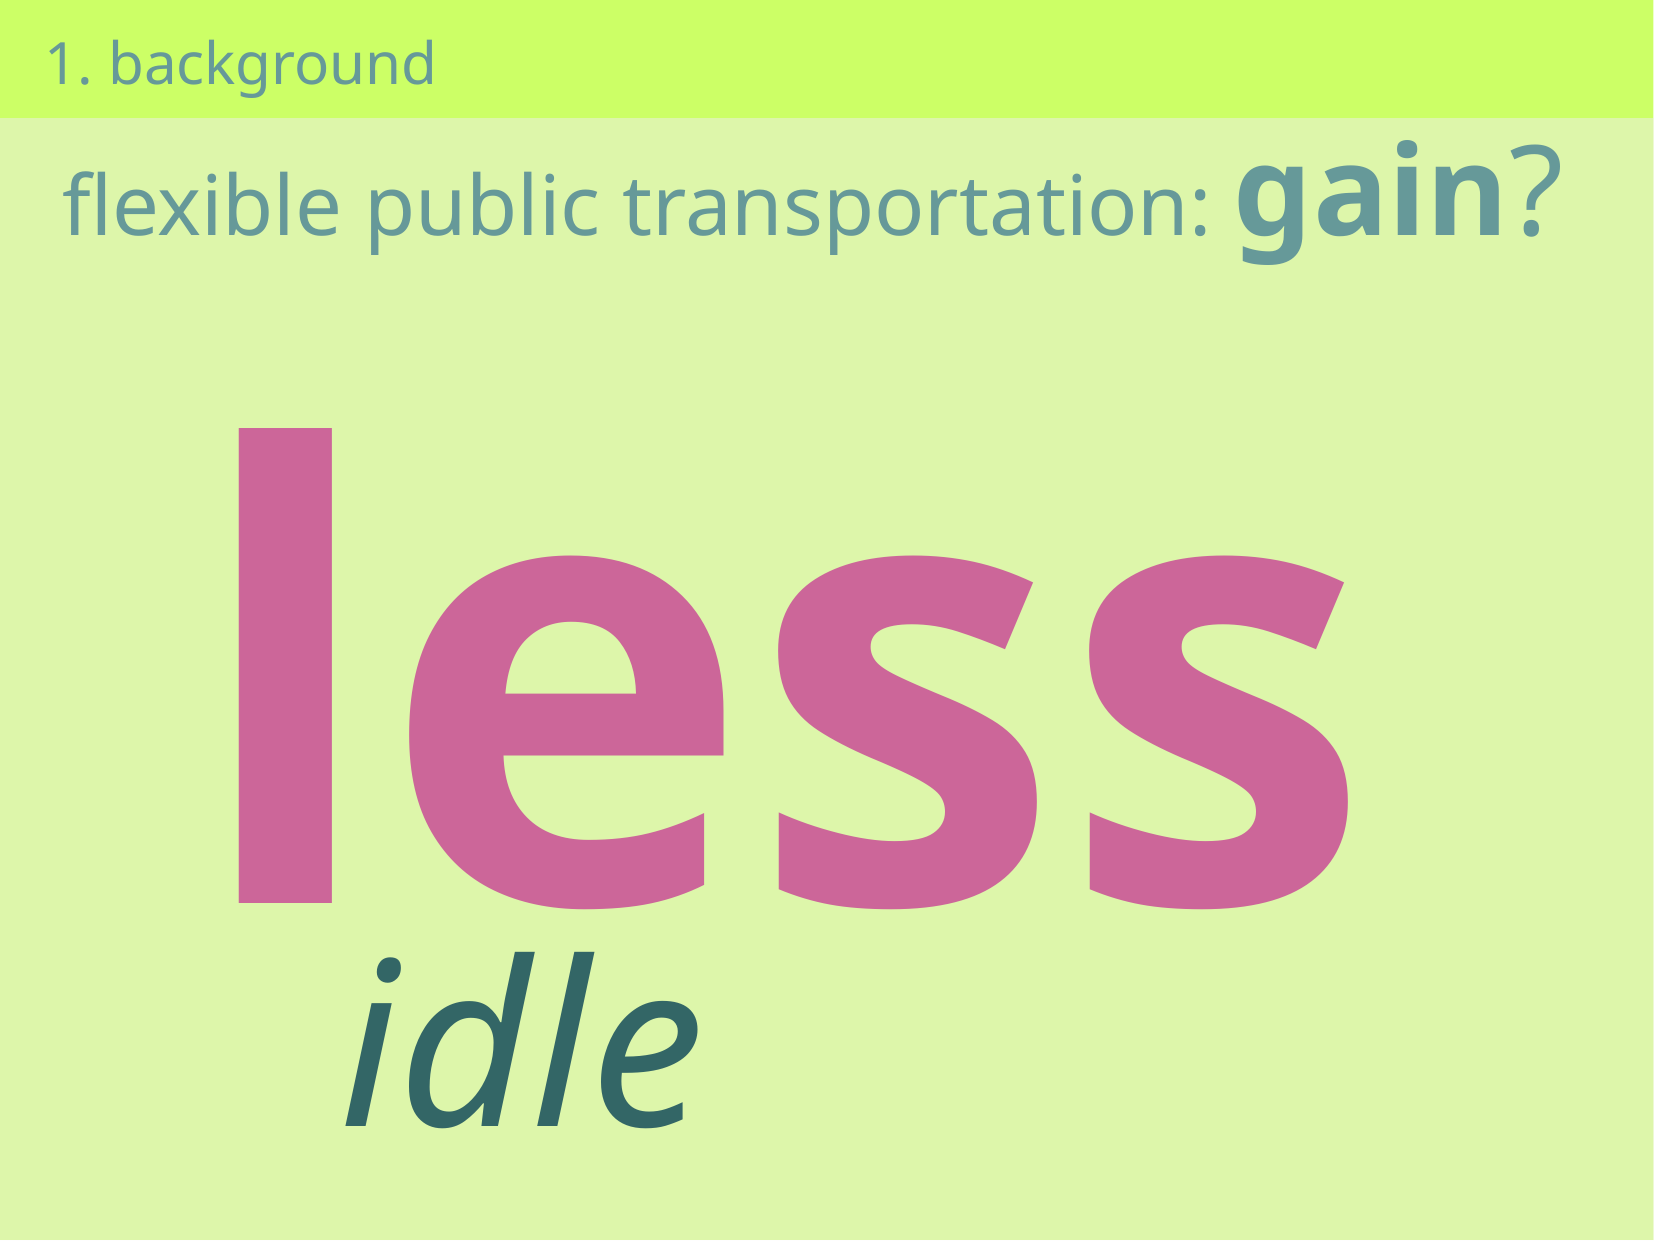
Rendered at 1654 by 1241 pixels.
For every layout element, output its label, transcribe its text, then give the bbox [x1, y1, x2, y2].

text_box idle vehicles [324, 873, 1554, 1238]
text_box 1. background [29, 14, 403, 119]
text_box flexible public transportation: gain? [47, 94, 1400, 300]
text_box [0, 118, 1654, 1241]
text_box less [175, 300, 1284, 1194]
